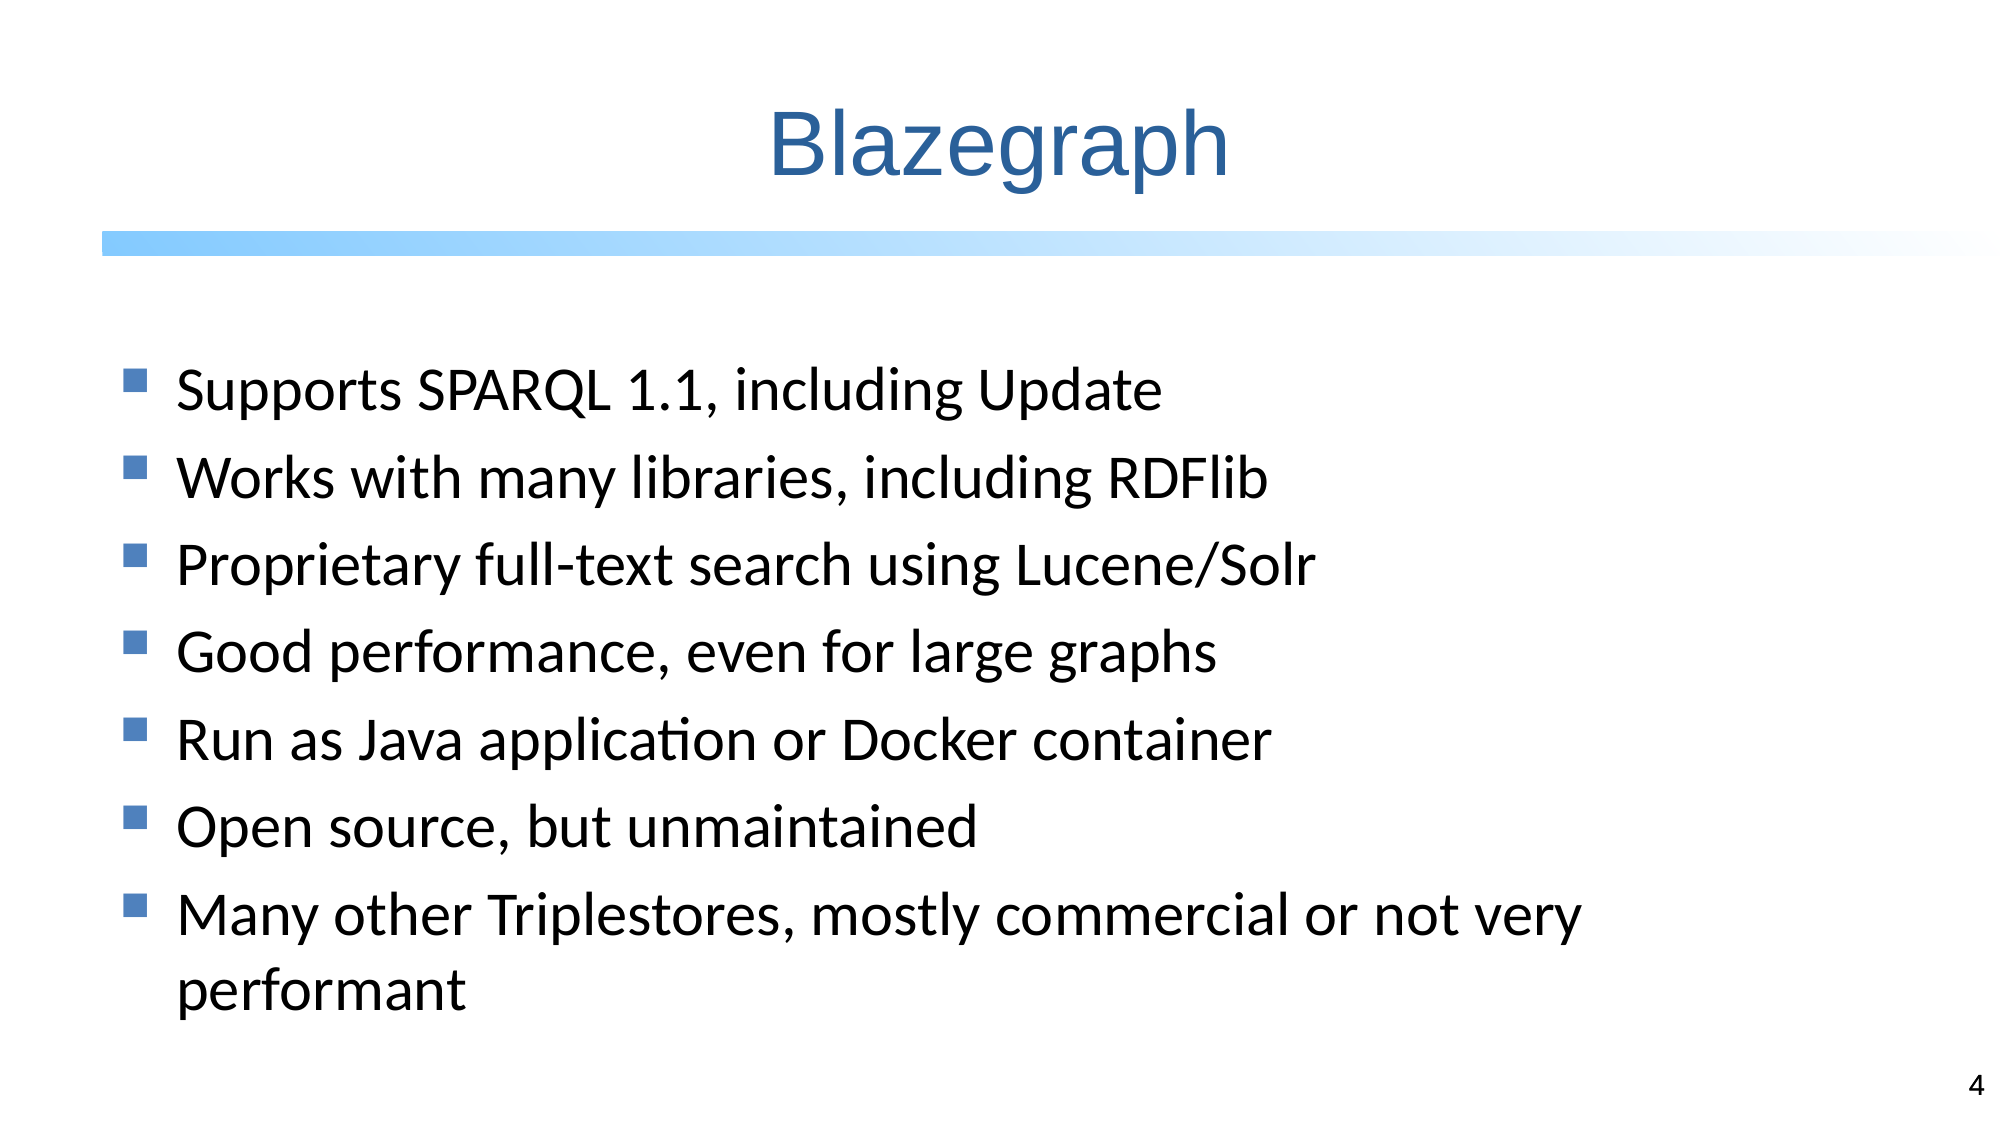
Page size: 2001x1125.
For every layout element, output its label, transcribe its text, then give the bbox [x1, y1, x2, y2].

title Blazegraph [99, 45, 1900, 233]
text_box Supports SPARQL 1.1, including Update Works with many libraries, including RDFlib Proprietary full-text search using Lucene/Solr Good performance, even for large graphs Run as Java application or Docker container Open source, but unmaintained Many other Triplestores, mostly commercial or not very performant [105, 340, 1906, 1084]
